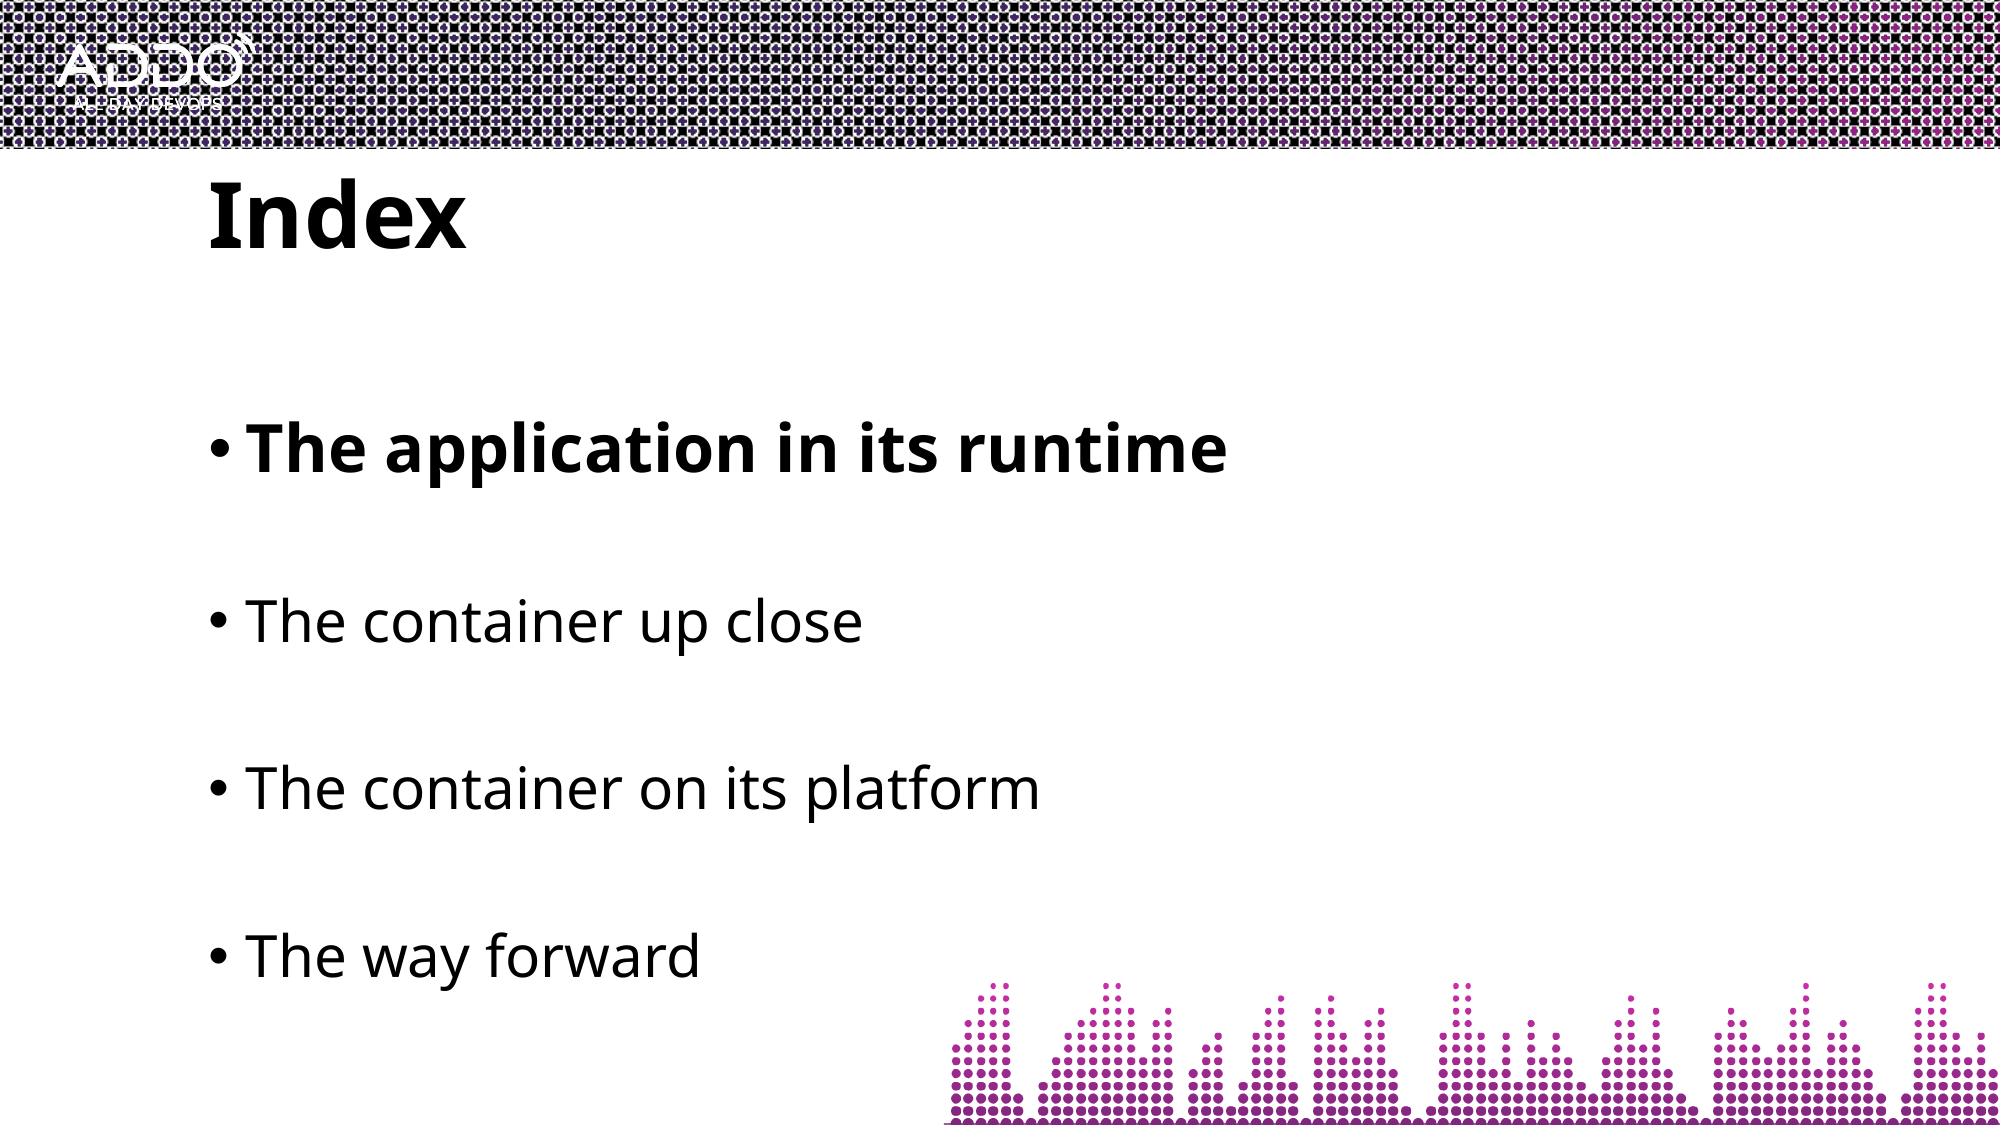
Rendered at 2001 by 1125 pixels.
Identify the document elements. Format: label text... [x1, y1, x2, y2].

title Index [193, 162, 1726, 346]
list The application in its runtime The container up close The container on its platform The way forward [193, 407, 1551, 1044]
picture [0, 0, 2000, 149]
picture [943, 983, 2000, 1125]
